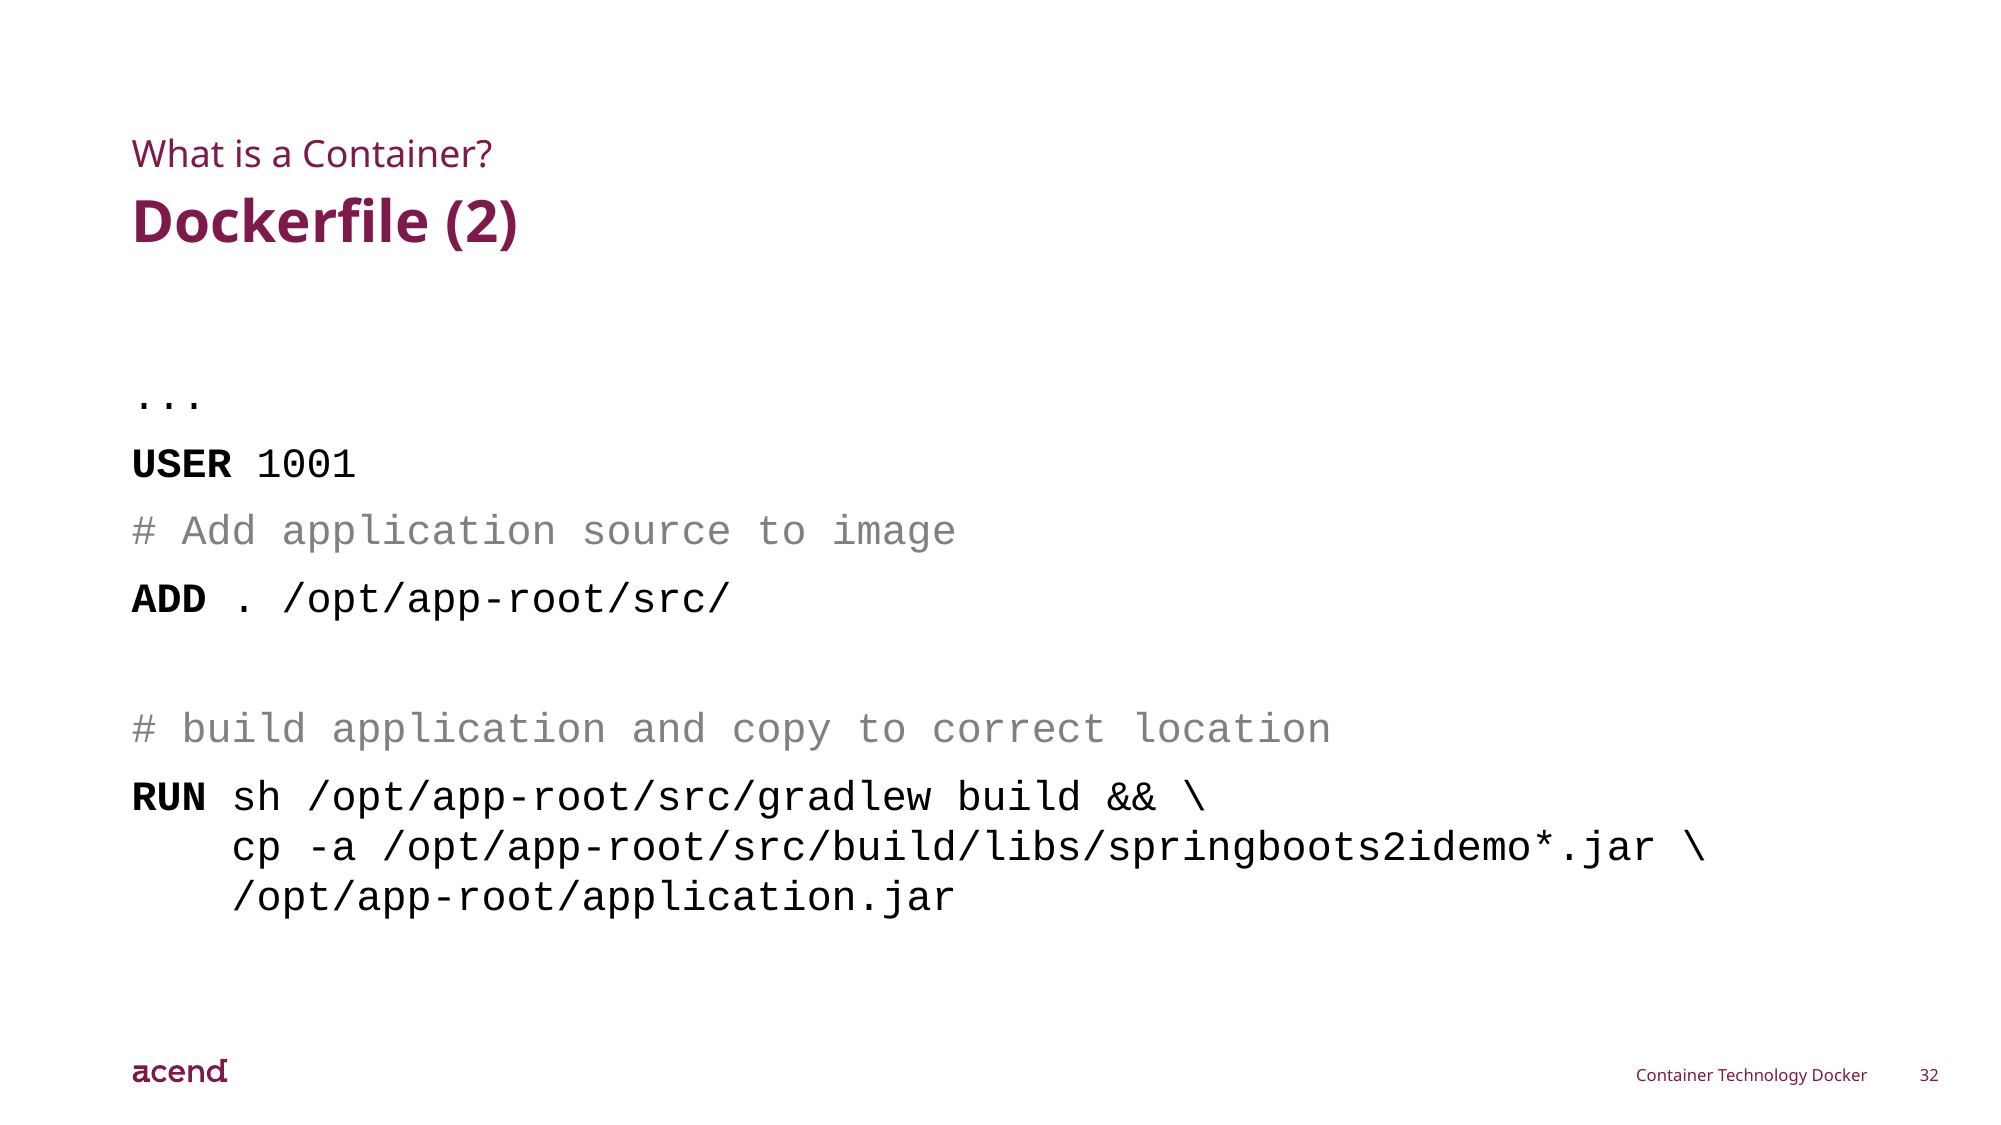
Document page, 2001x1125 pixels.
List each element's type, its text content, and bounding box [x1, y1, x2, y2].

list ... USER 1001 # Add application source to image ADD . /opt/app-root/src/ # build application and copy to correct location RUN sh /opt/app-root/src/gradlew build && \ cp -a /opt/app-root/src/build/libs/springboots2idemo*.jar \ /opt/app-root/application.jar [131, 367, 1869, 1006]
title Dockerfile (2) [131, 184, 1869, 303]
list What is a Container? [131, 125, 1869, 184]
